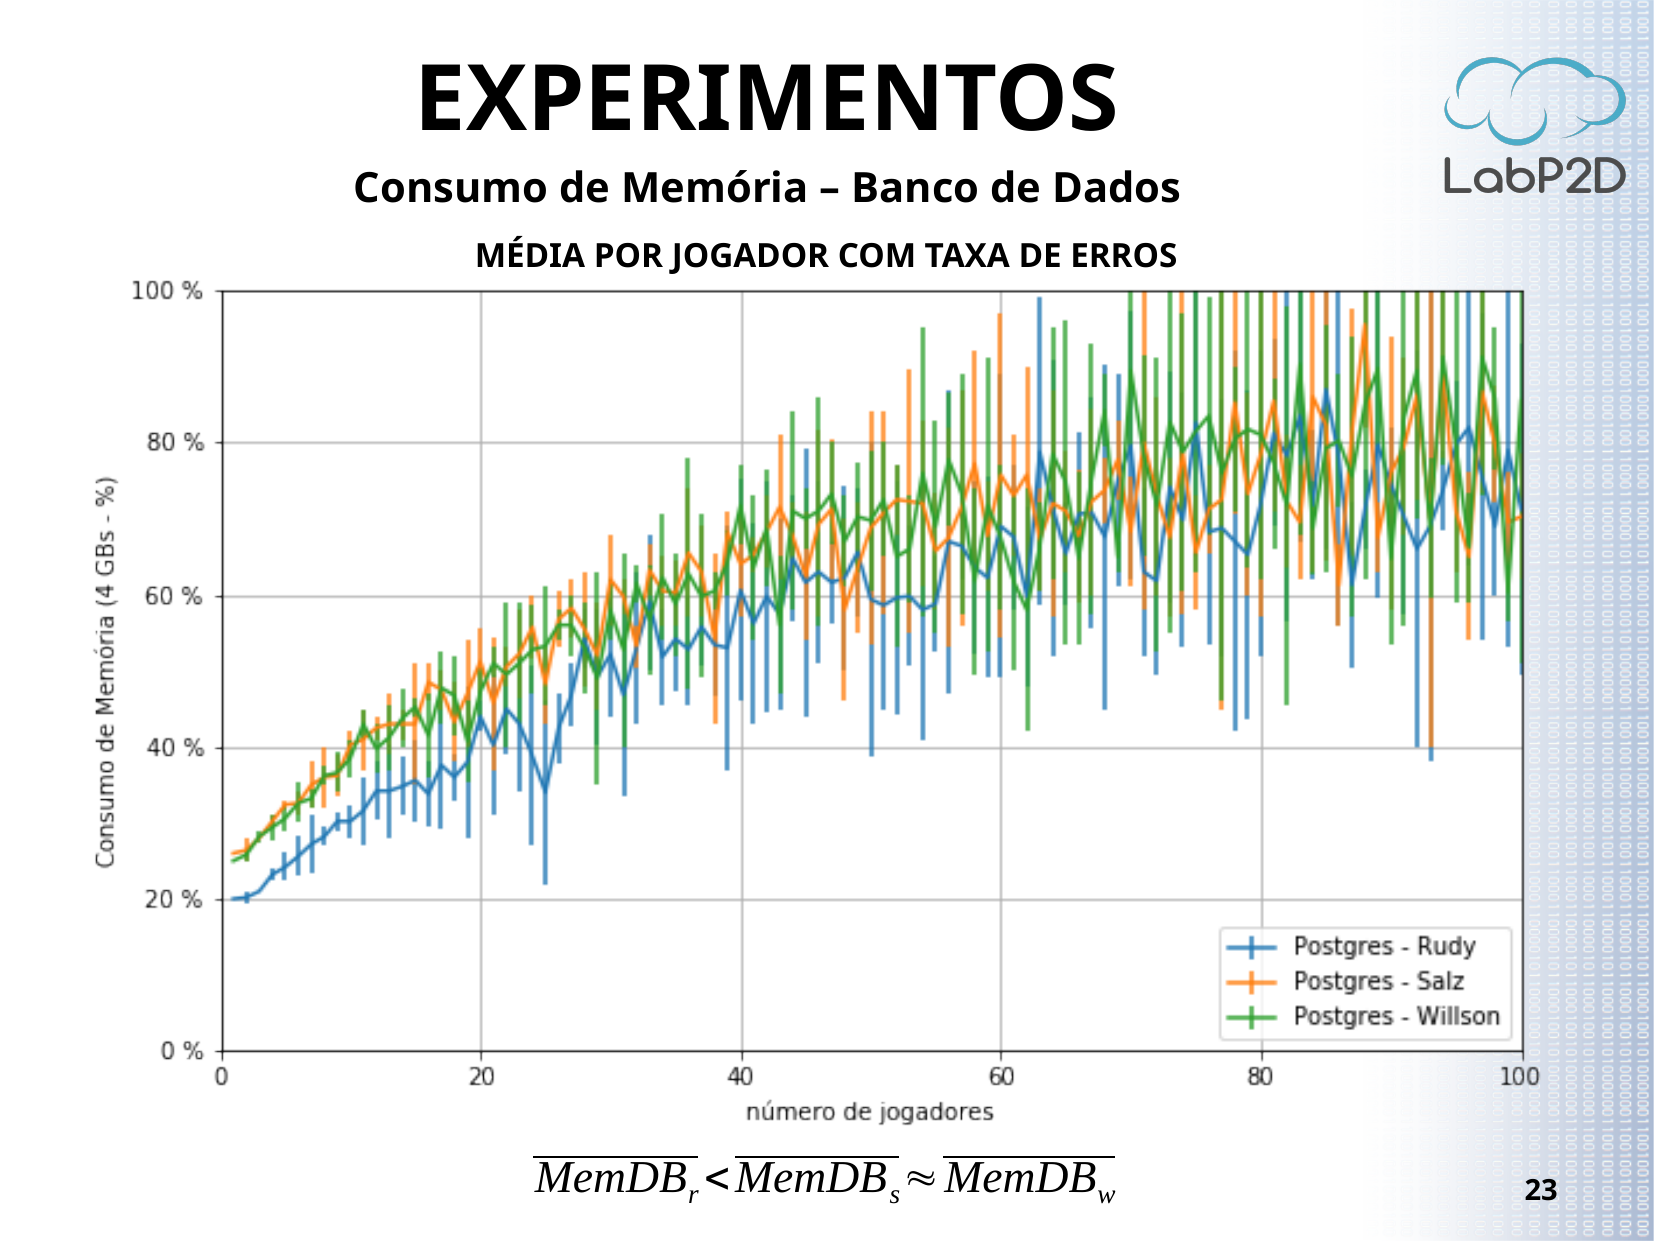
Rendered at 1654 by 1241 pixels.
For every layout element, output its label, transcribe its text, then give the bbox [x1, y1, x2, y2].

picture [82, 1, 1654, 1240]
text_box MÉDIA POR JOGADOR COM TAXA DE ERROS [236, 224, 1418, 317]
title EXPERIMENTOS Consumo de Memória – Banco de Dados [82, 19, 1453, 227]
chart [525, 1151, 1124, 1209]
